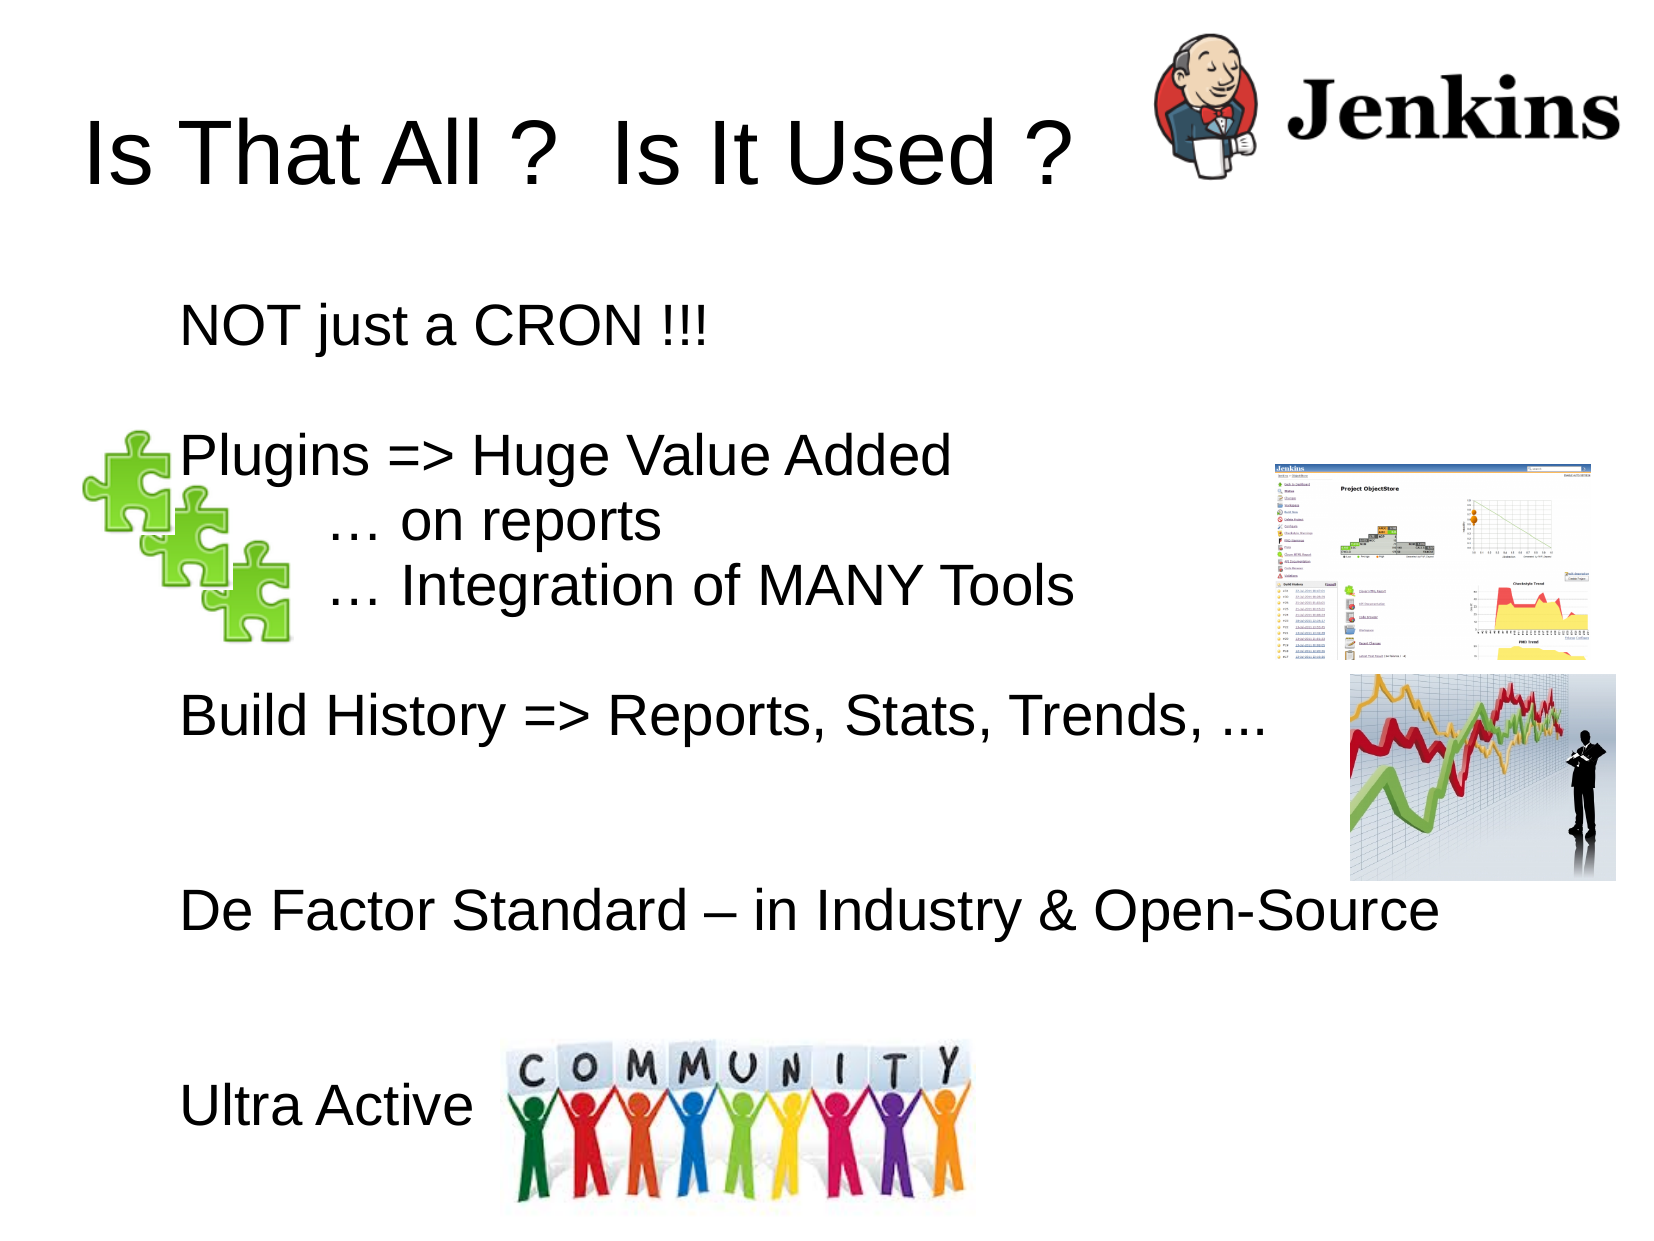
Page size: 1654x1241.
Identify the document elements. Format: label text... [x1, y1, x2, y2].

picture [1350, 674, 1616, 881]
title Is That All ? Is It Used ? [82, 49, 1571, 257]
picture [75, 428, 294, 646]
picture [1140, 29, 1623, 181]
picture [1275, 464, 1591, 661]
text_box NOT just a CRON !!! Plugins => Huge Value Added … on reports … Integration of MANY Tools Build History => Reports, Stats, Trends, ... De Factor Standard – in Industry & Open-Source Ultra Active [165, 285, 1458, 1146]
picture [500, 989, 976, 1228]
